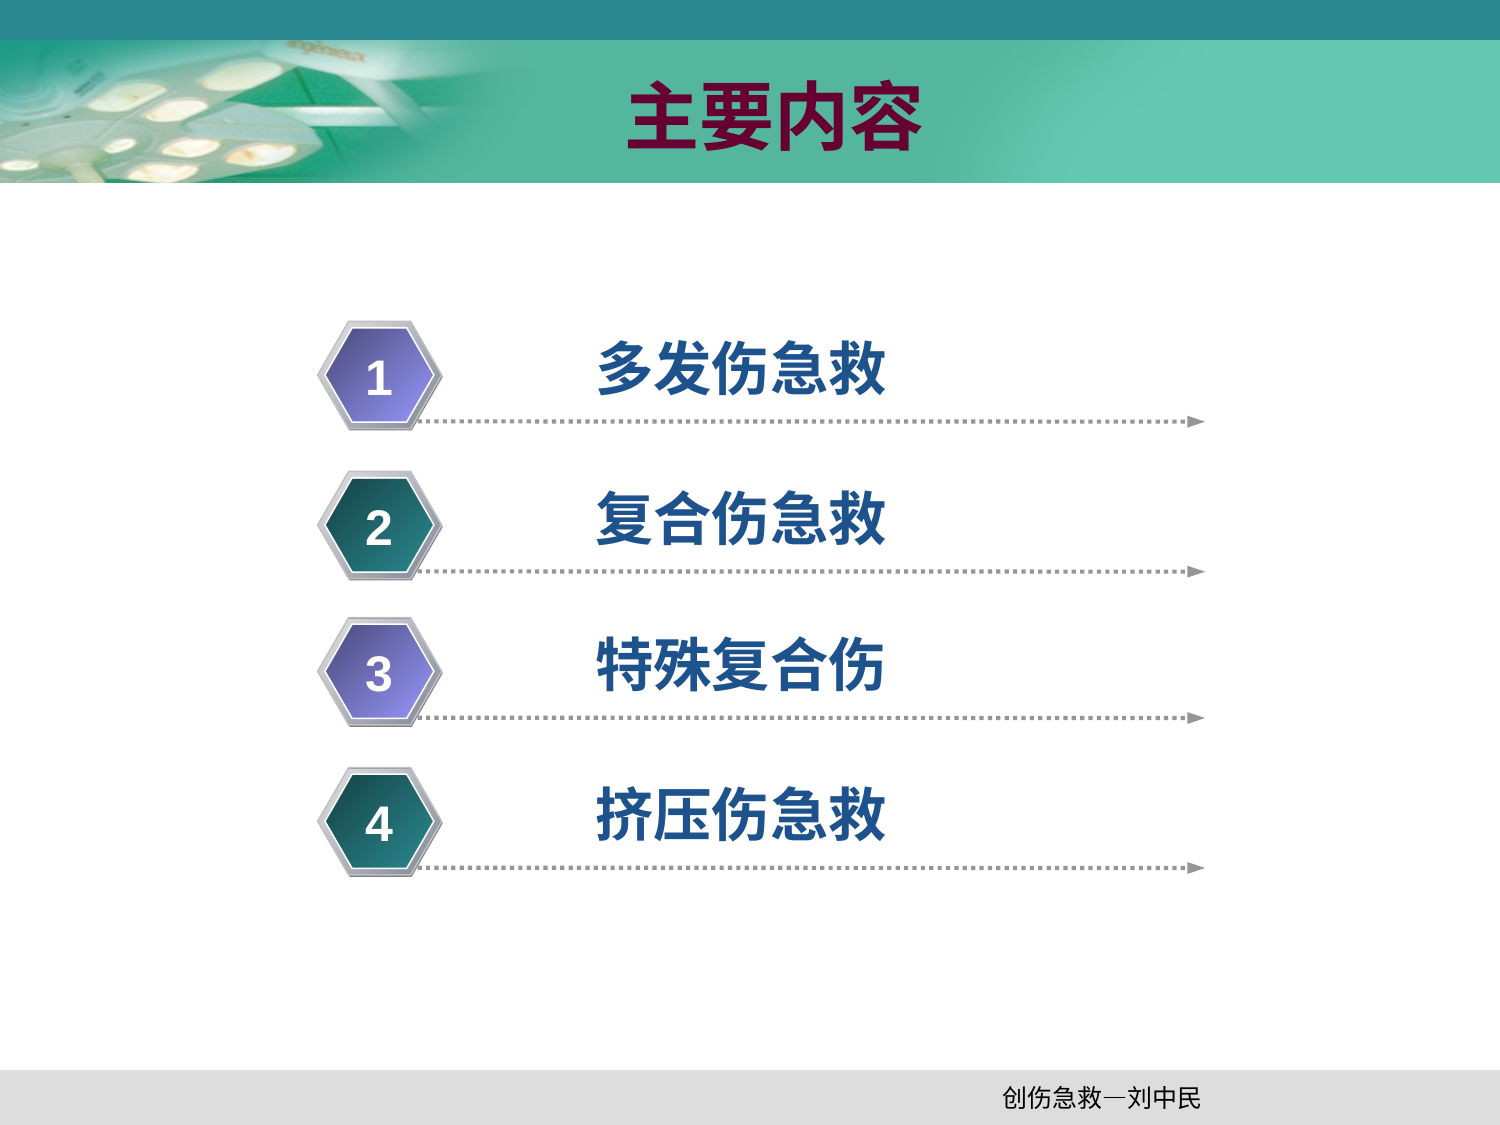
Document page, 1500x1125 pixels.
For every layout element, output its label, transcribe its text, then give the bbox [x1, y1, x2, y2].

text_box 多发伤急救 [580, 324, 959, 410]
text_box [317, 471, 443, 581]
text_box 2 [350, 487, 409, 563]
text_box 4 [350, 783, 409, 859]
text_box [317, 321, 443, 431]
text_box [317, 767, 443, 877]
title 主要内容 [87, 62, 1461, 155]
text_box 3 [350, 633, 409, 709]
text_box 复合伤急救 [580, 474, 945, 560]
text_box [317, 617, 443, 727]
text_box 创伤急救—刘中民 [987, 1074, 1463, 1125]
text_box 特殊复合伤 [580, 620, 973, 707]
text_box 挤压伤急救 [580, 770, 973, 857]
text_box 1 [350, 337, 409, 413]
